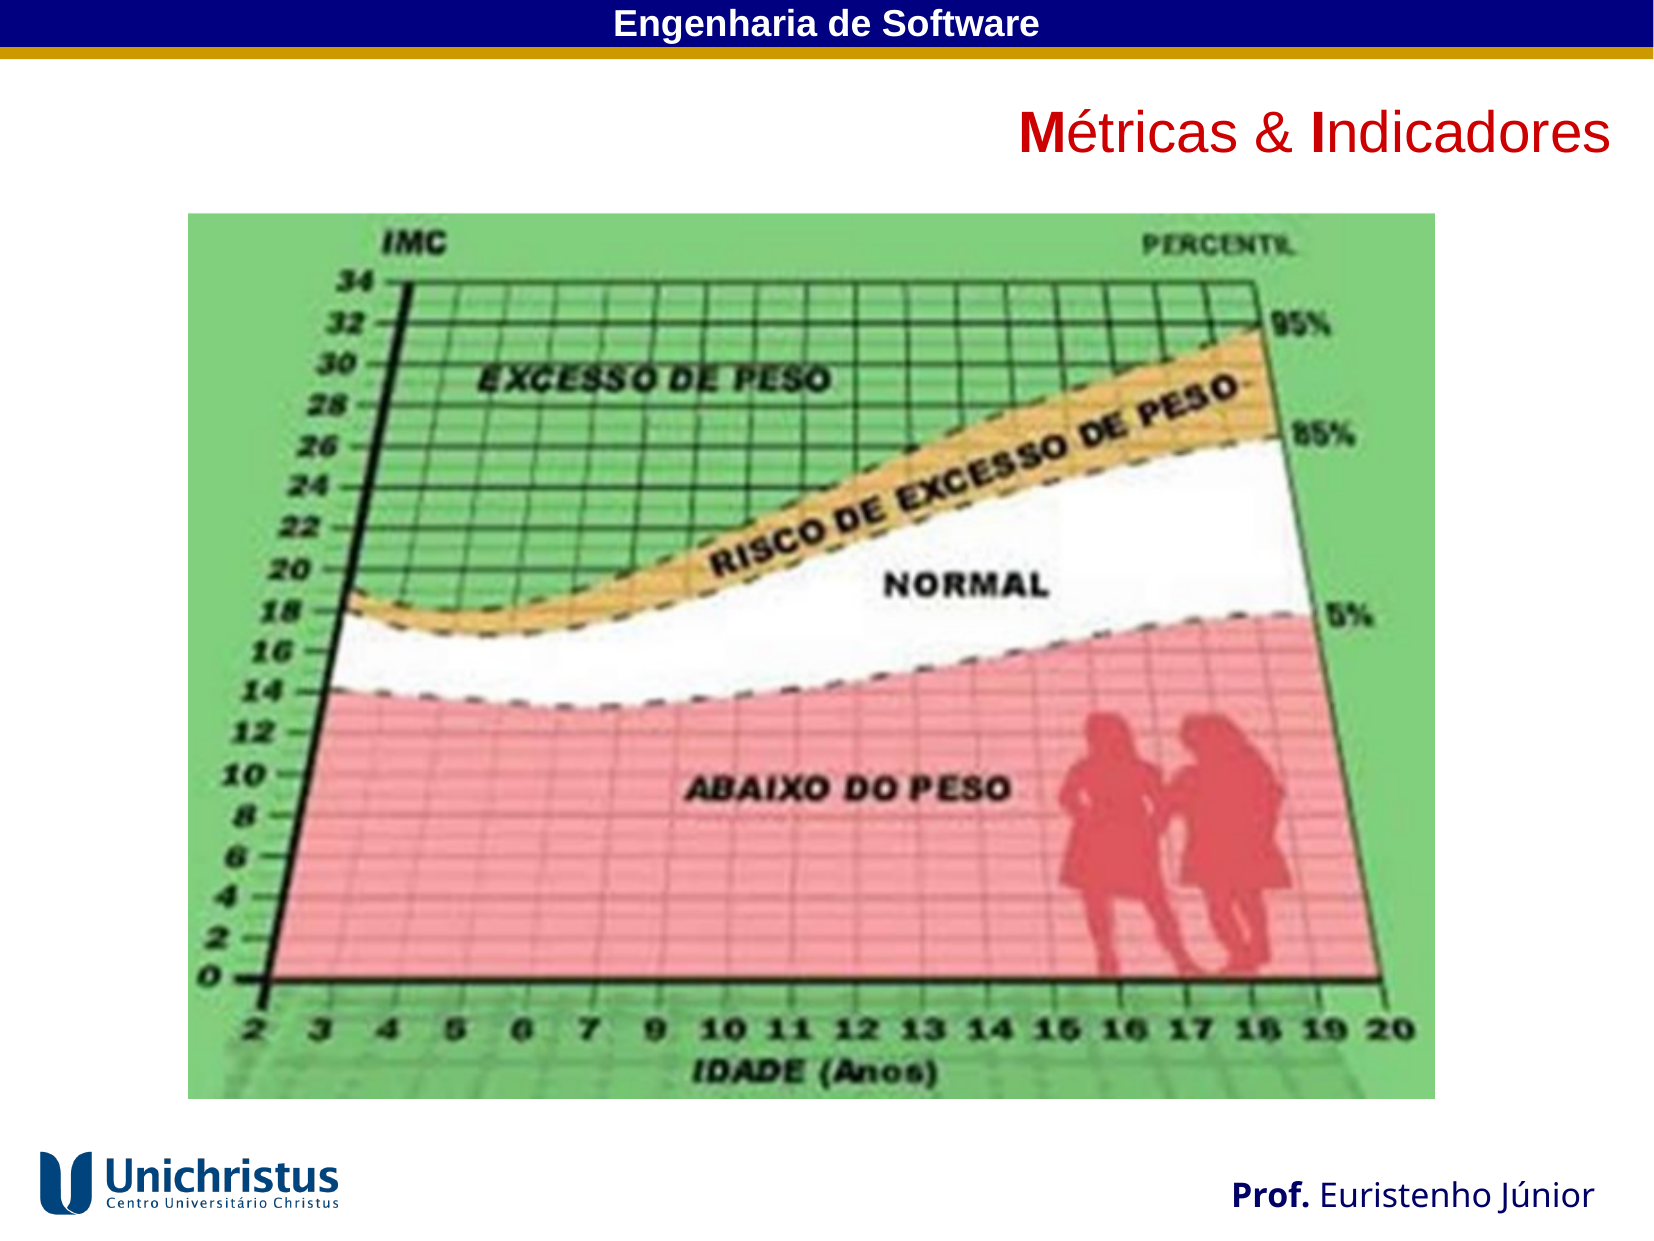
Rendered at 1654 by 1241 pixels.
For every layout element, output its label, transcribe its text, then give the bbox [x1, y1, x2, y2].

text_box Métricas & Indicadores [1003, 92, 1654, 173]
text_box Prof. Euristenho Júnior [1216, 1163, 1654, 1224]
picture [188, 212, 1435, 1099]
picture [35, 1148, 343, 1217]
text_box [0, 47, 1654, 60]
text_box Engenharia de Software [0, 0, 1654, 47]
